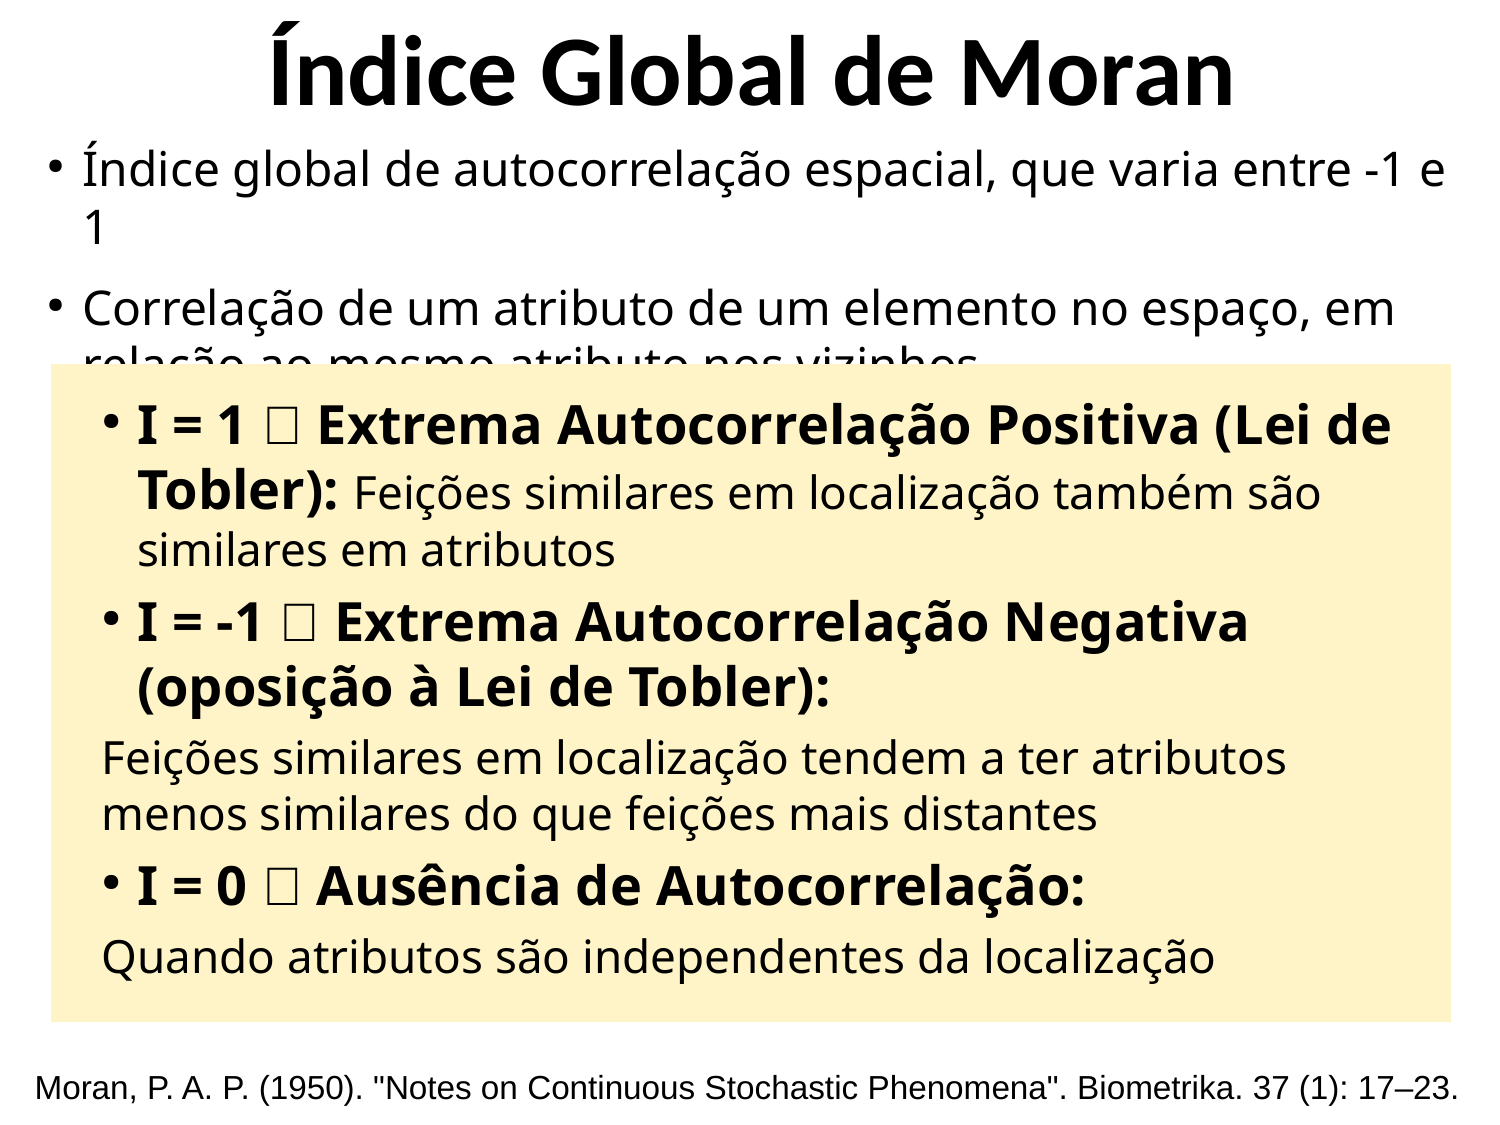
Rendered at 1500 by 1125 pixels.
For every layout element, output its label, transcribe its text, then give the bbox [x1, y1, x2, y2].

text_box Índice Global de Moran [2, 0, 1500, 133]
text_box Índice global de autocorrelação espacial, que varia entre -1 e 1 Correlação de um atributo de um elemento no espaço, em relação ao mesmo atributo nos vizinhos [24, 131, 1473, 476]
text_box Moran, P. A. P. (1950). "Notes on Continuous Stochastic Phenomena". Biometrika. 37 (1): 17–23. [10, 1062, 1500, 1123]
text_box I = 1  Extrema Autocorrelação Positiva (Lei de Tobler): Feições similares em localização também são similares em atributos I = -1  Extrema Autocorrelação Negativa (oposição à Lei de Tobler): Feições similares em localização tendem a ter atributos menos similares do que feições mais distantes I = 0  Ausência de Autocorrelação: Quando atributos são independentes da localização [75, 383, 1420, 968]
text_box [51, 364, 1451, 1022]
